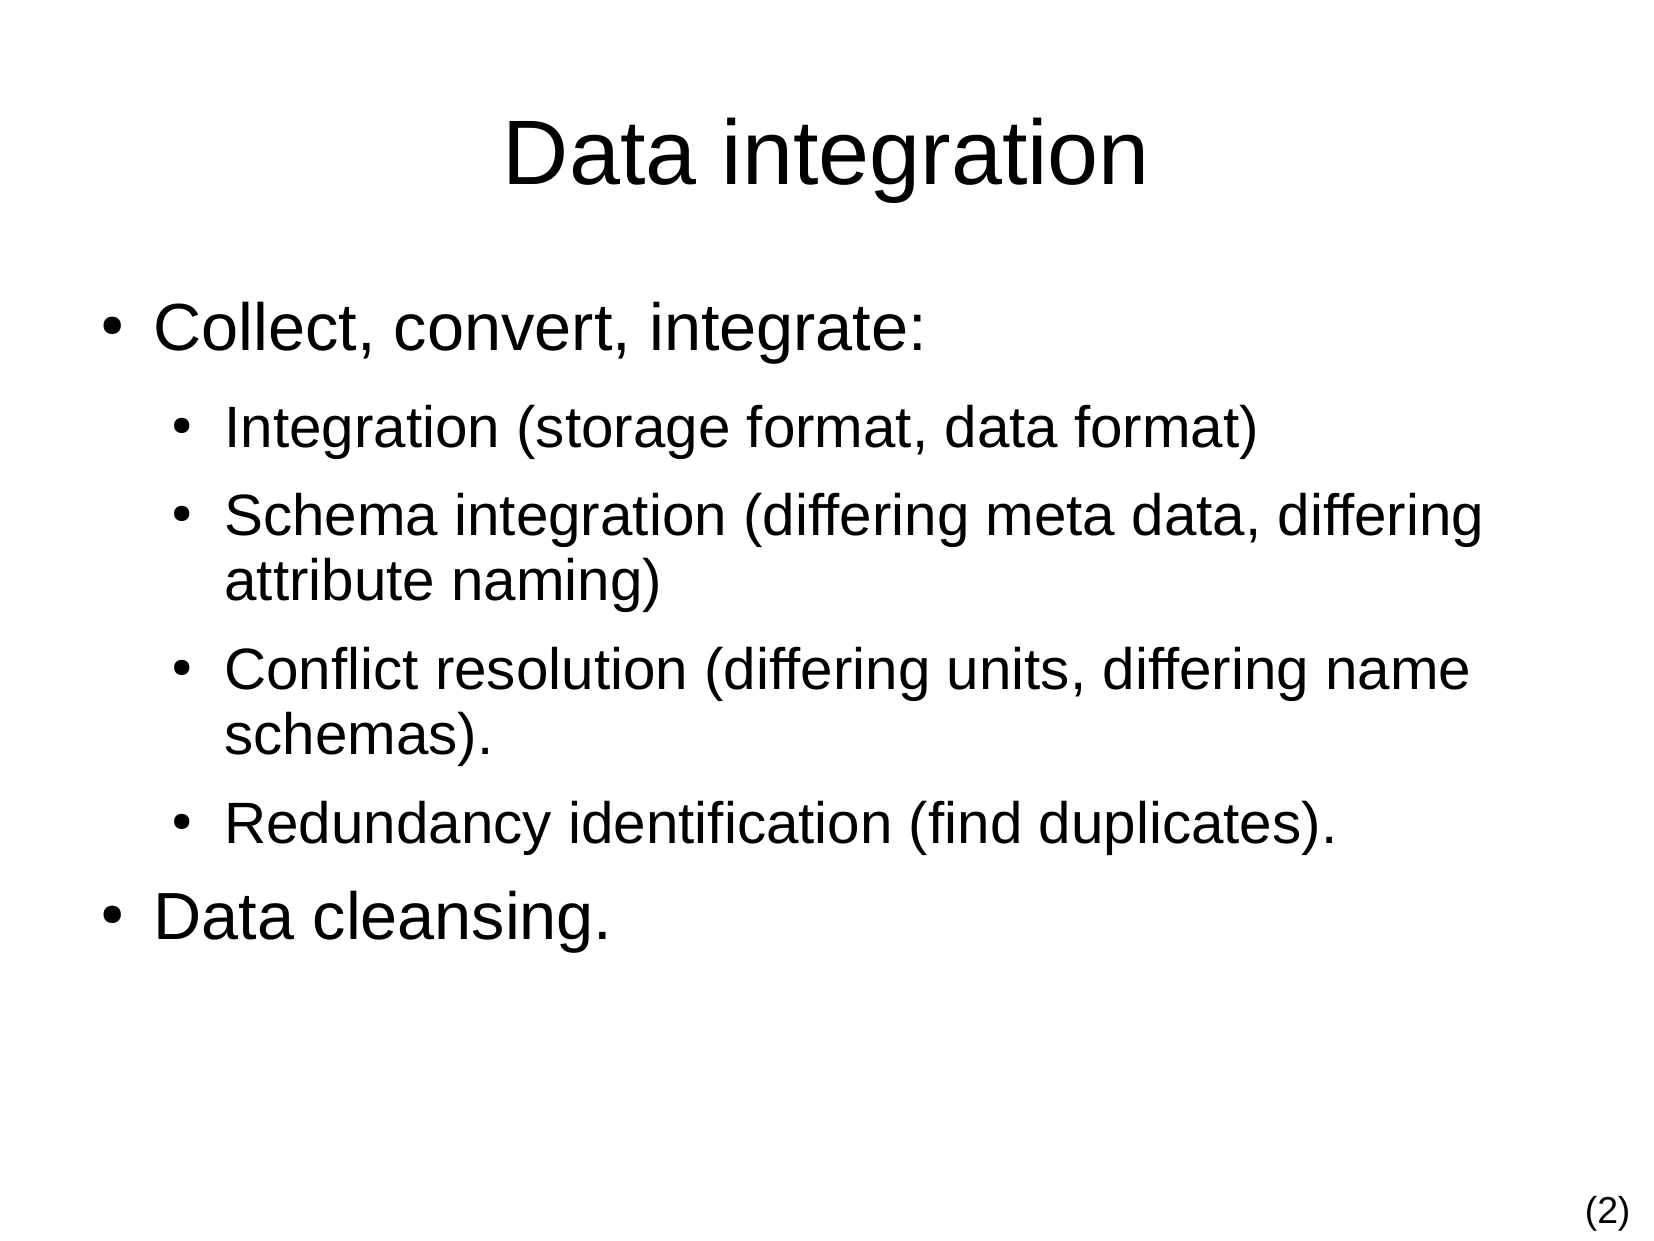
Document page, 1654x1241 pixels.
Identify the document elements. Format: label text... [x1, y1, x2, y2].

text_box (2) [1570, 1181, 1646, 1239]
list Collect, convert, integrate: Integration (storage format, data format) Schema integration (differing meta data, differing attribute naming) Conflict resolution (differing units, differing name schemas). Redundancy identification (find duplicates). Data cleansing. [82, 290, 1571, 1109]
title Data integration [82, 56, 1571, 250]
